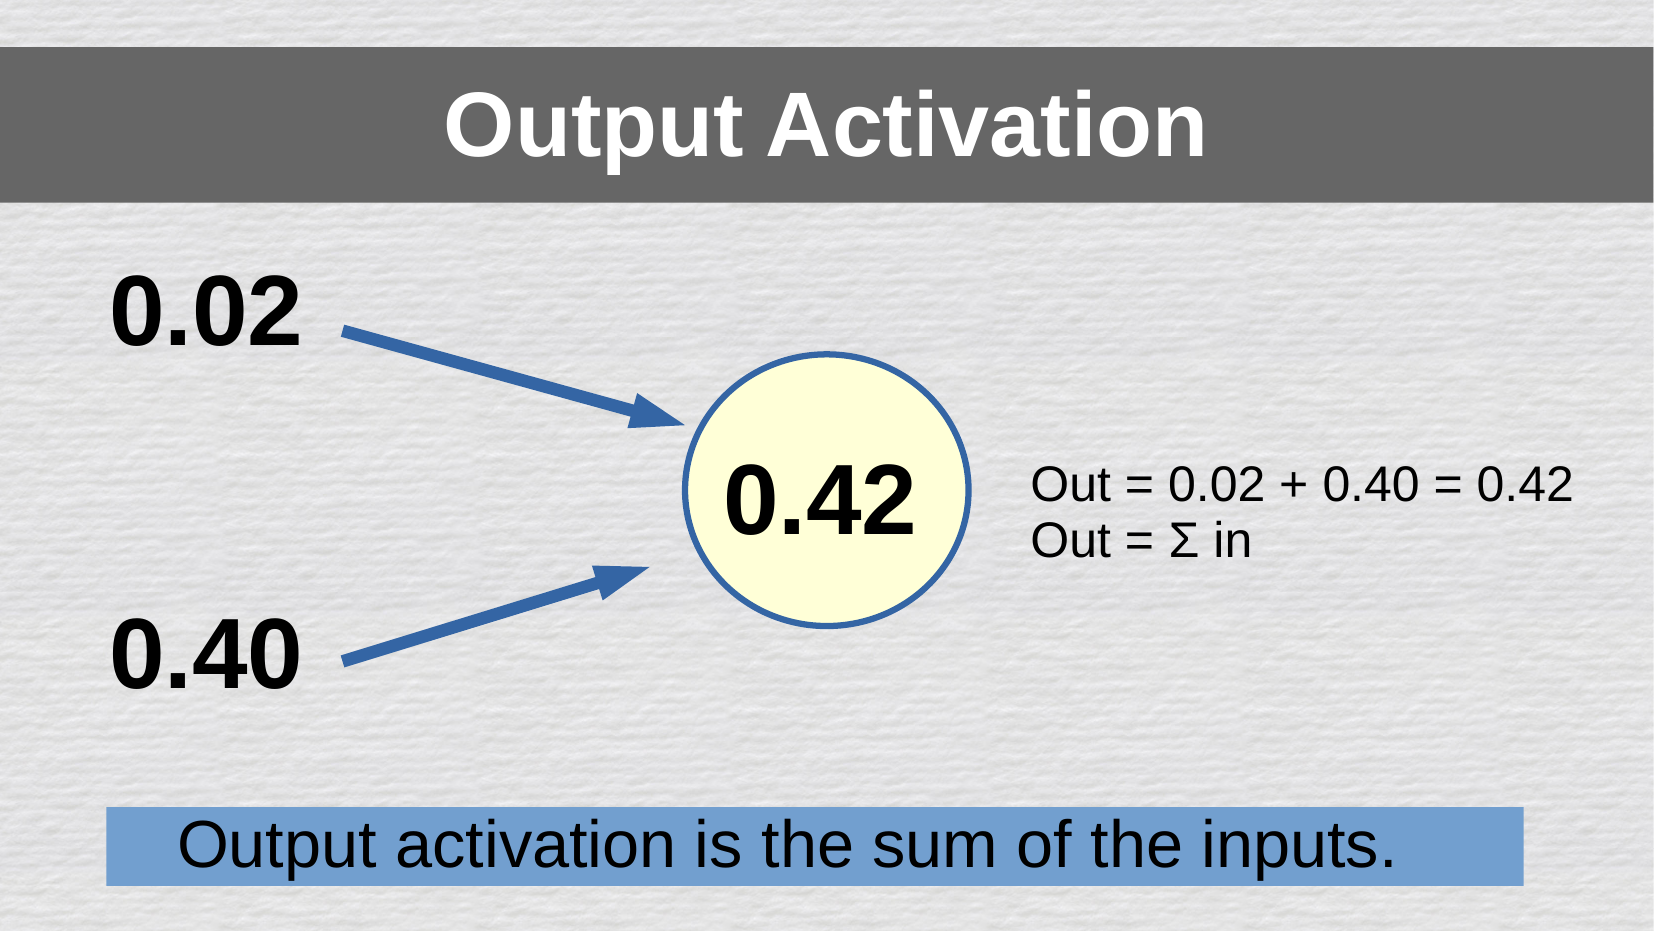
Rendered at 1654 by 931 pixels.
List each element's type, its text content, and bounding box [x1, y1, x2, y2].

text_box Out = 0.02 + 0.40 = 0.42 Out = Σ in [1015, 448, 1595, 576]
text_box [685, 354, 969, 565]
text_box 0.40 [94, 590, 343, 721]
text_box 0.02 [94, 248, 343, 378]
picture [0, 0, 1654, 47]
picture [0, 203, 1654, 931]
text_box [709, 567, 944, 627]
text_box 0.42 [708, 437, 957, 567]
title Output Activation [0, 47, 1654, 203]
list Output activation is the sum of the inputs. [106, 807, 1524, 886]
